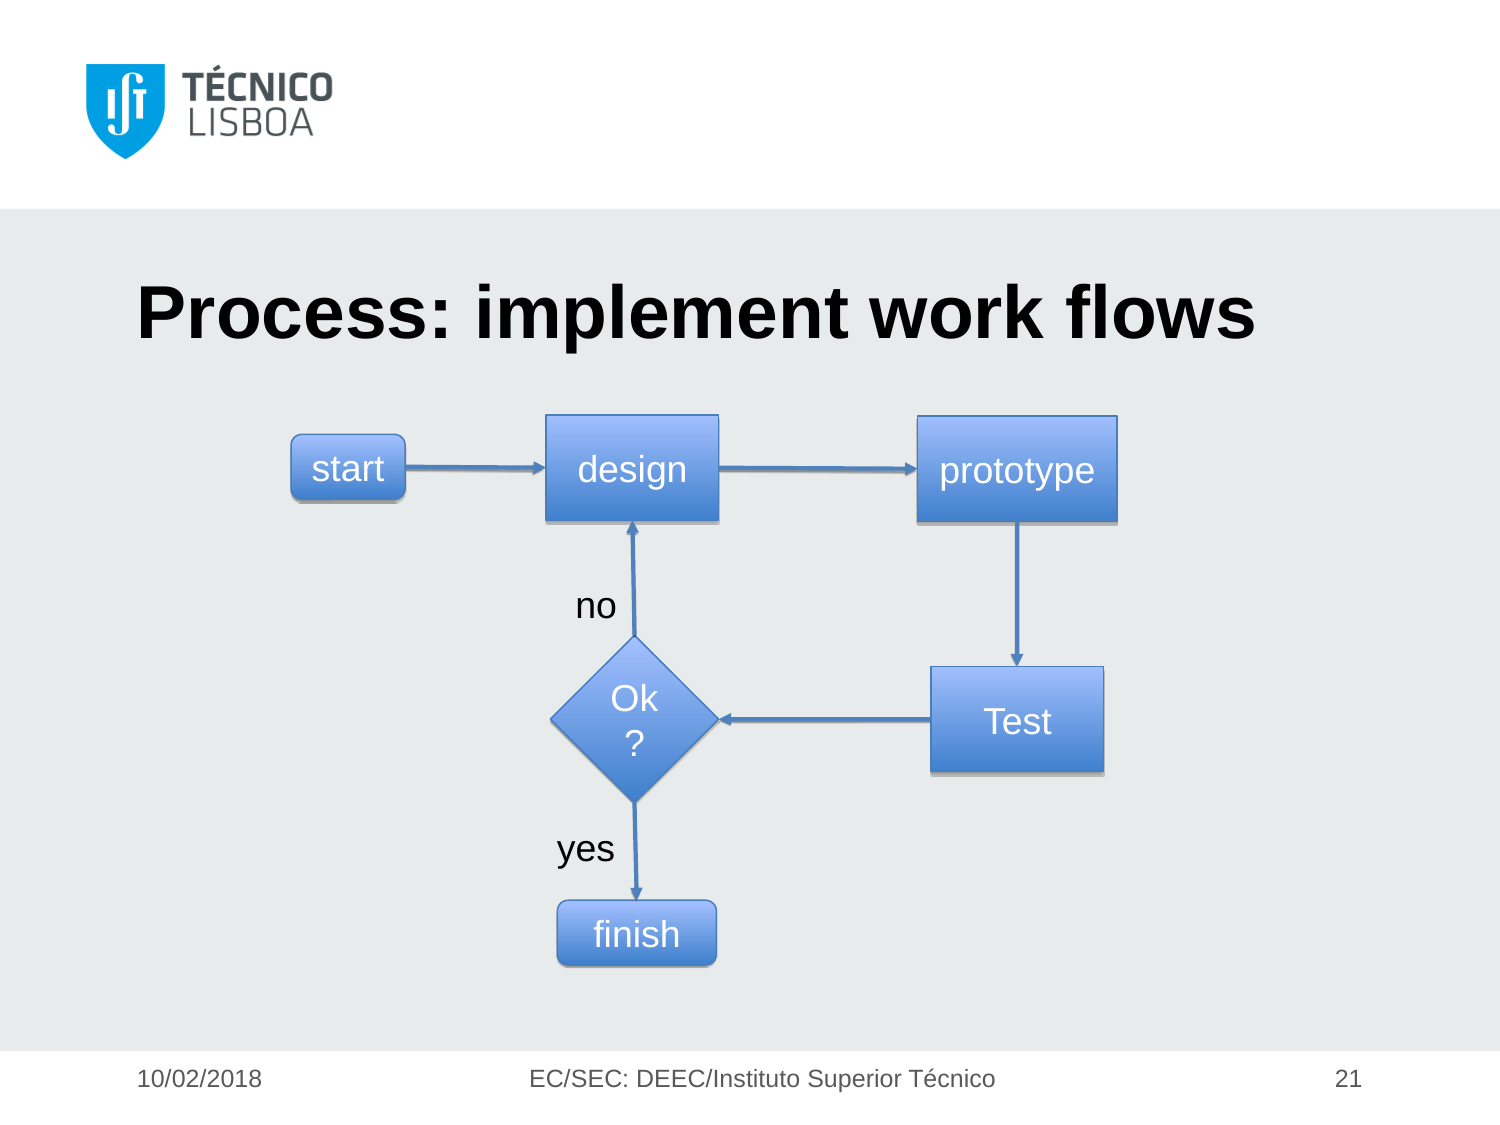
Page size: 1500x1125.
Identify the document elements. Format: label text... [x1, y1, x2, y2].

picture [0, 0, 1500, 1125]
slide_number 10/02/2018 [121, 1052, 425, 1103]
footer EC/SEC: DEEC/Instituto Superior Técnico [512, 1052, 1021, 1103]
text_box design [546, 415, 719, 521]
text_box yes [542, 816, 630, 877]
slide_number <number> [1077, 1052, 1378, 1103]
title Process: implement work flows [121, 237, 1378, 381]
text_box prototype [917, 416, 1117, 522]
text_box Ok? [550, 637, 719, 803]
text_box Test [931, 666, 1104, 772]
text_box start [291, 434, 406, 500]
text_box no [560, 573, 632, 634]
text_box finish [557, 900, 717, 966]
